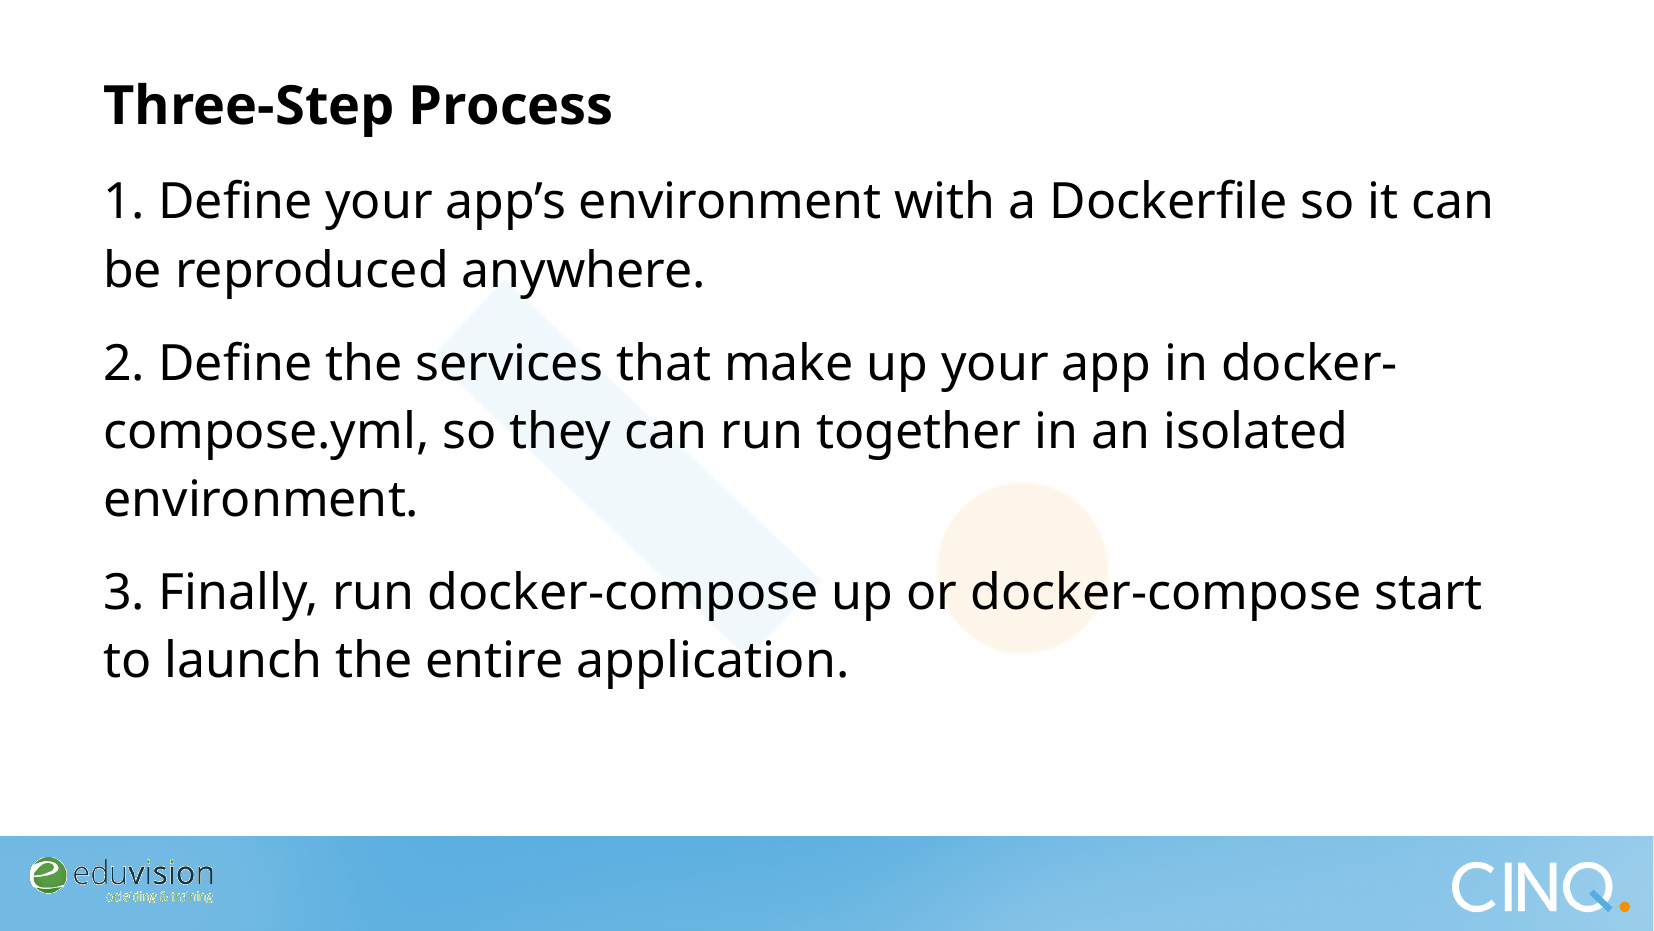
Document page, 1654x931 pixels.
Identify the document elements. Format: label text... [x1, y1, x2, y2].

text_box Three-Step Process 1. Define your app’s environment with a Dockerfile so it can be reproduced anywhere. 2. Define the services that make up your app in docker-compose.yml, so they can run together in an isolated environment. 3. Finally, run docker-compose up or docker-compose start to launch the entire application. [88, 59, 1536, 798]
picture [0, 6, 1654, 931]
